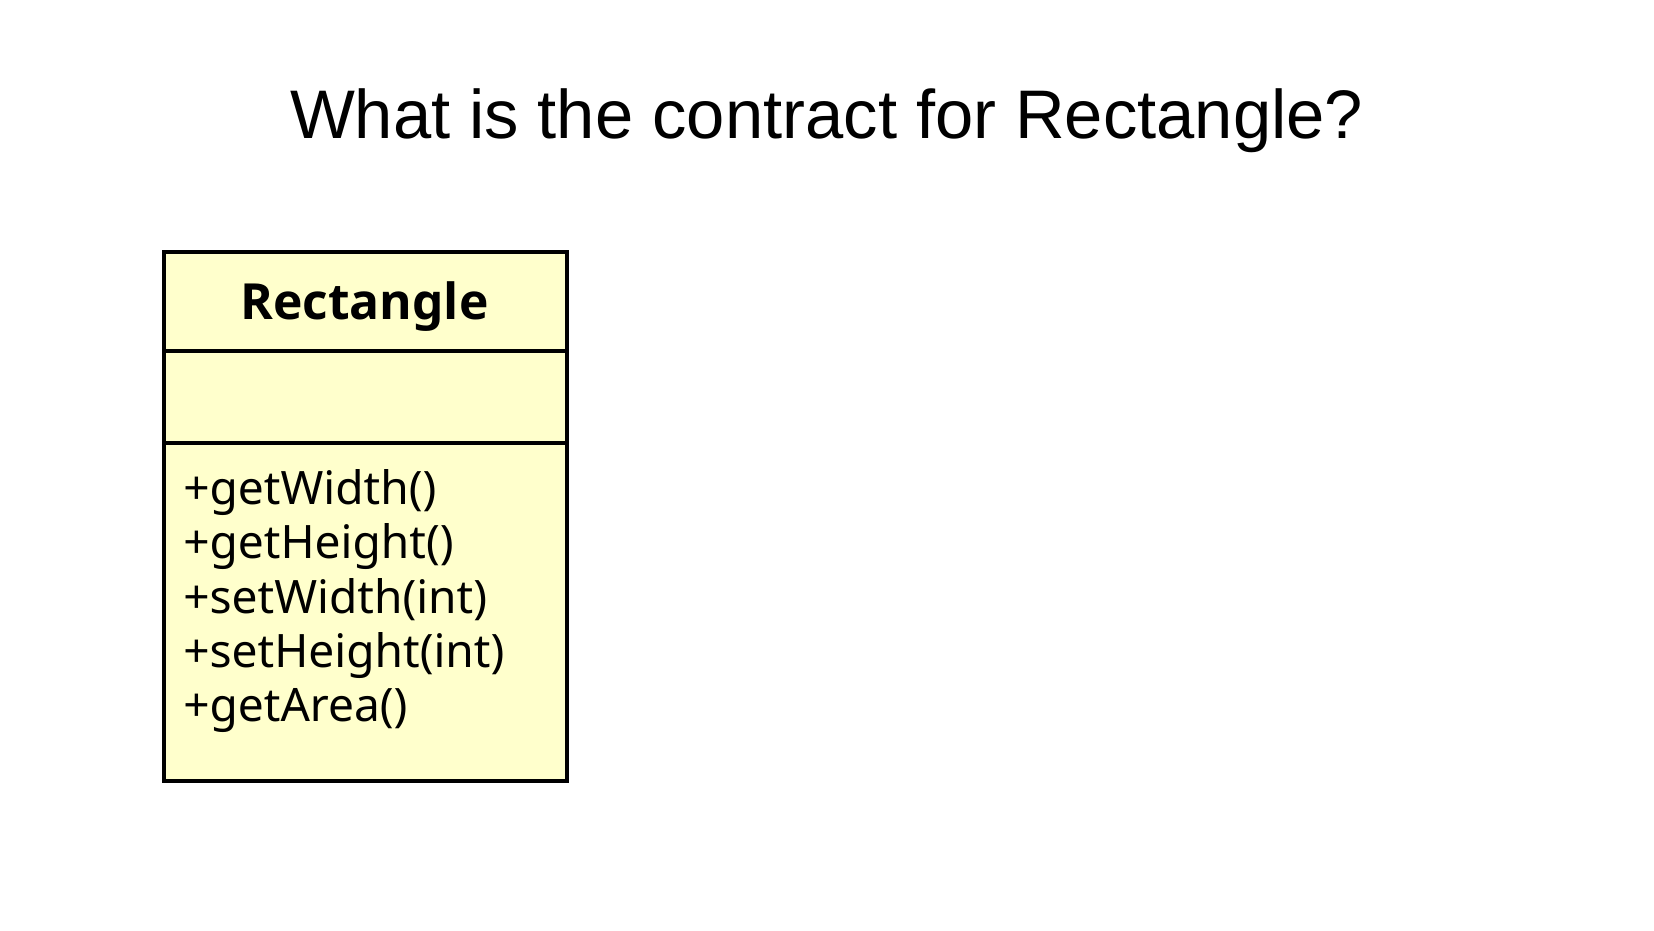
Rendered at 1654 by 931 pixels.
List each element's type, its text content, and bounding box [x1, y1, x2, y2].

picture [100, 192, 627, 841]
title What is the contract for Rectangle? [82, 37, 1571, 193]
